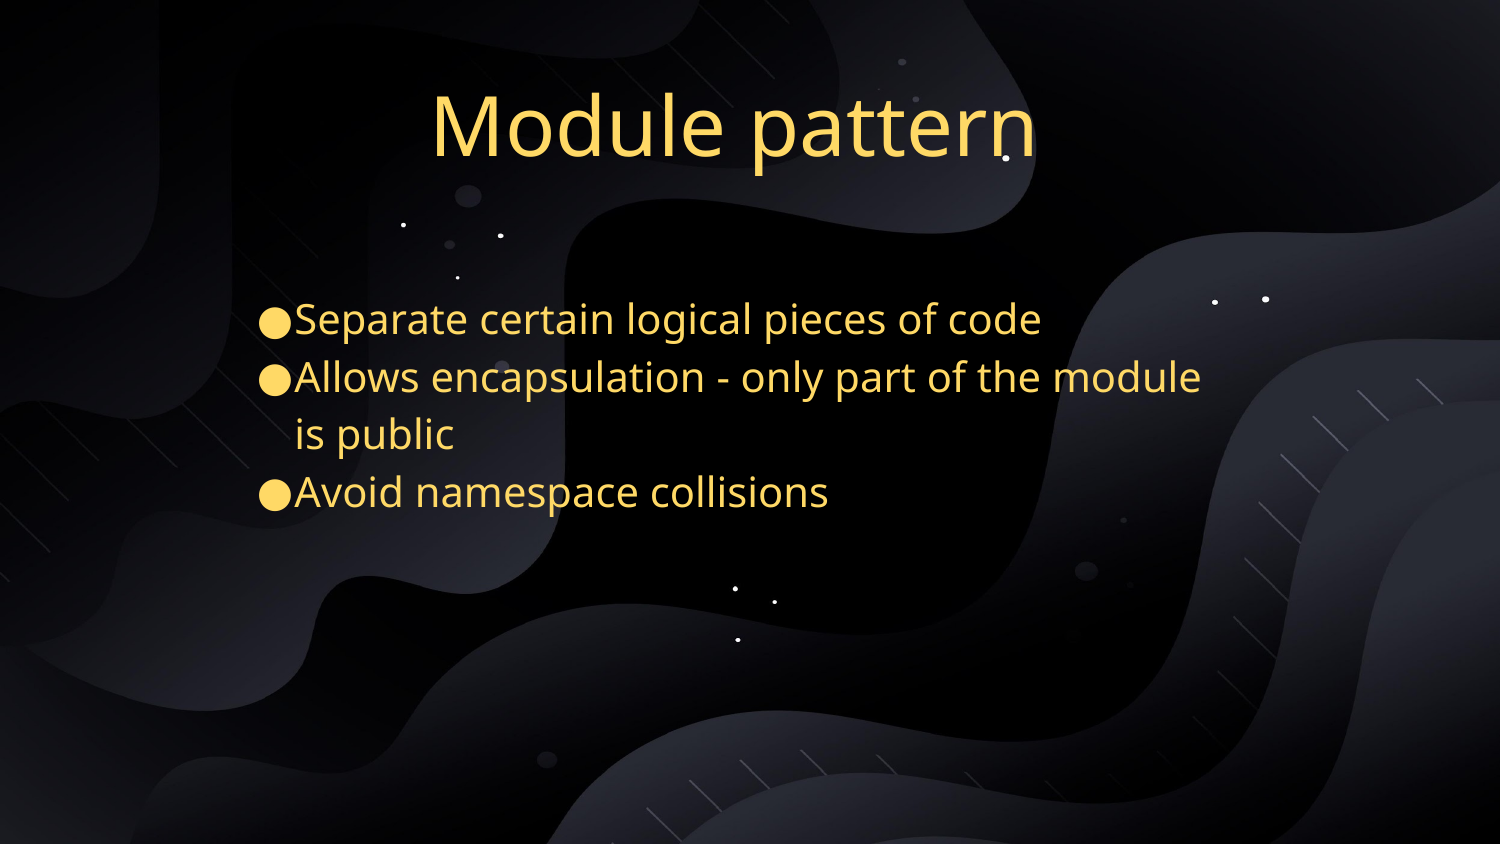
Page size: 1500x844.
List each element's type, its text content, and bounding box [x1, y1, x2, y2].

text_box Separate certain logical pieces of code Allows encapsulation - only part of the module is public Avoid namespace collisions [249, 277, 1220, 532]
picture [0, 0, 1500, 844]
title Module pattern [324, 36, 1145, 211]
